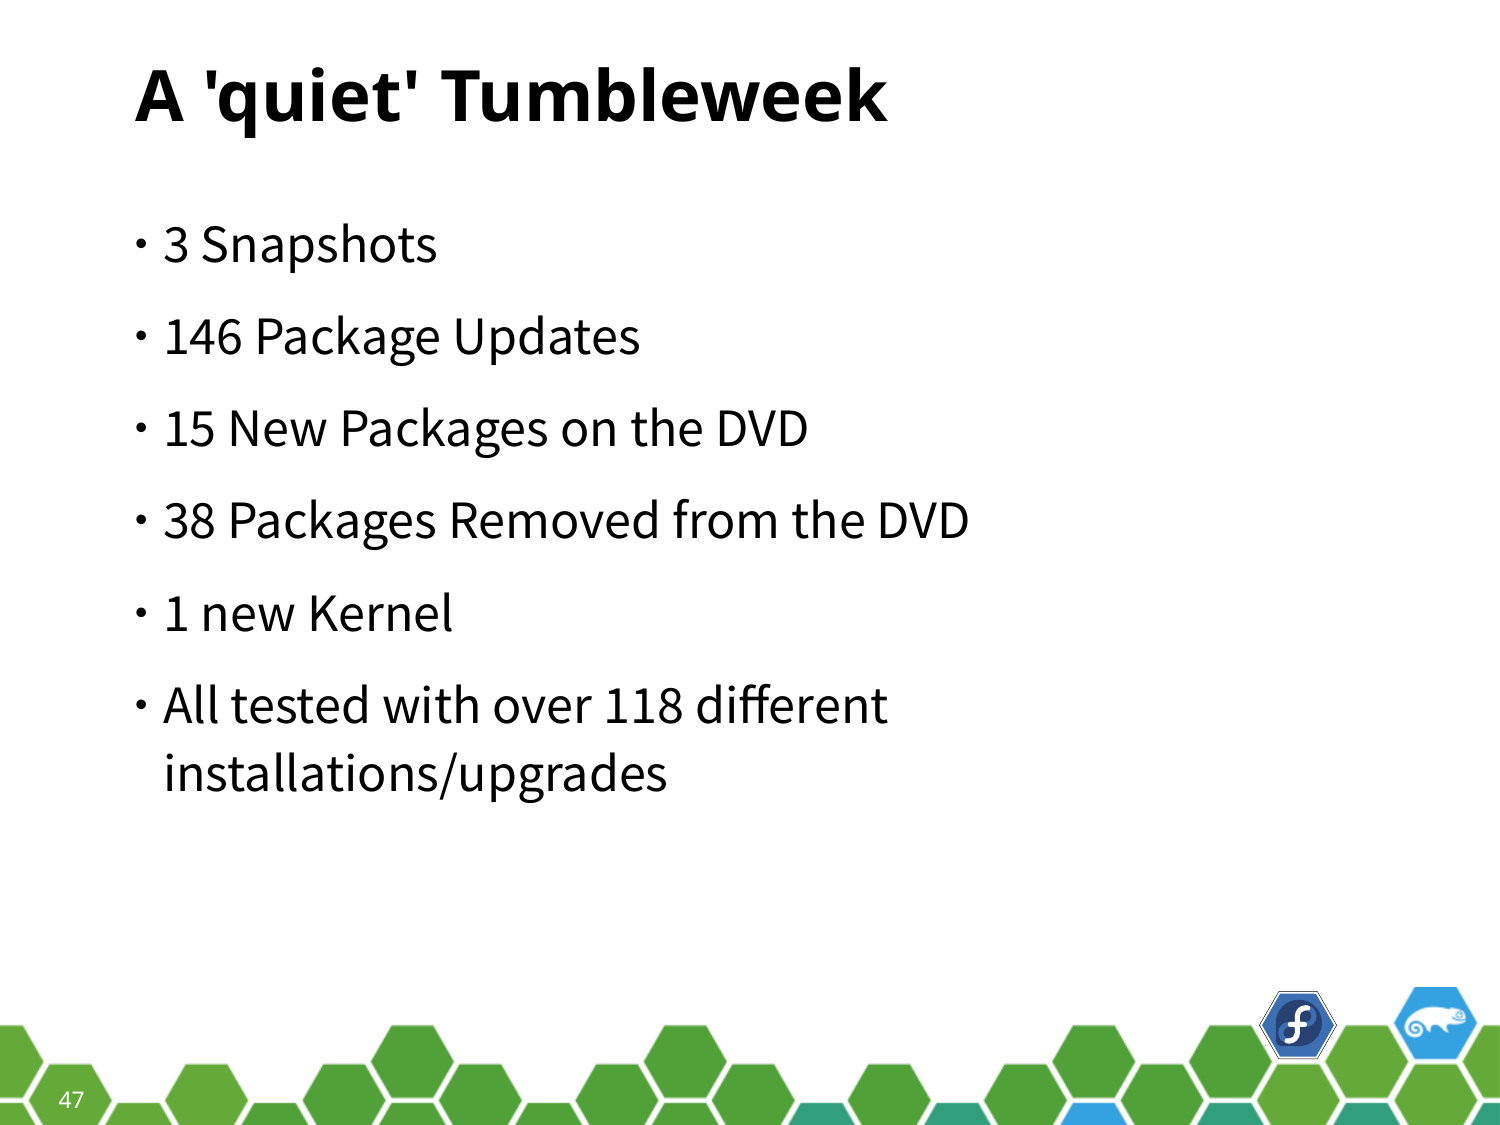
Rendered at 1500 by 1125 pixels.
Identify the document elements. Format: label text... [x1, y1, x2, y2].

picture [0, 987, 1500, 1125]
list 3 Snapshots 146 Package Updates 15 New Packages on the DVD 38 Packages Removed from the DVD 1 new Kernel All tested with over 118 different installations/upgrades [135, 208, 1372, 862]
title A 'quiet' Tumbleweek [135, 12, 1372, 175]
